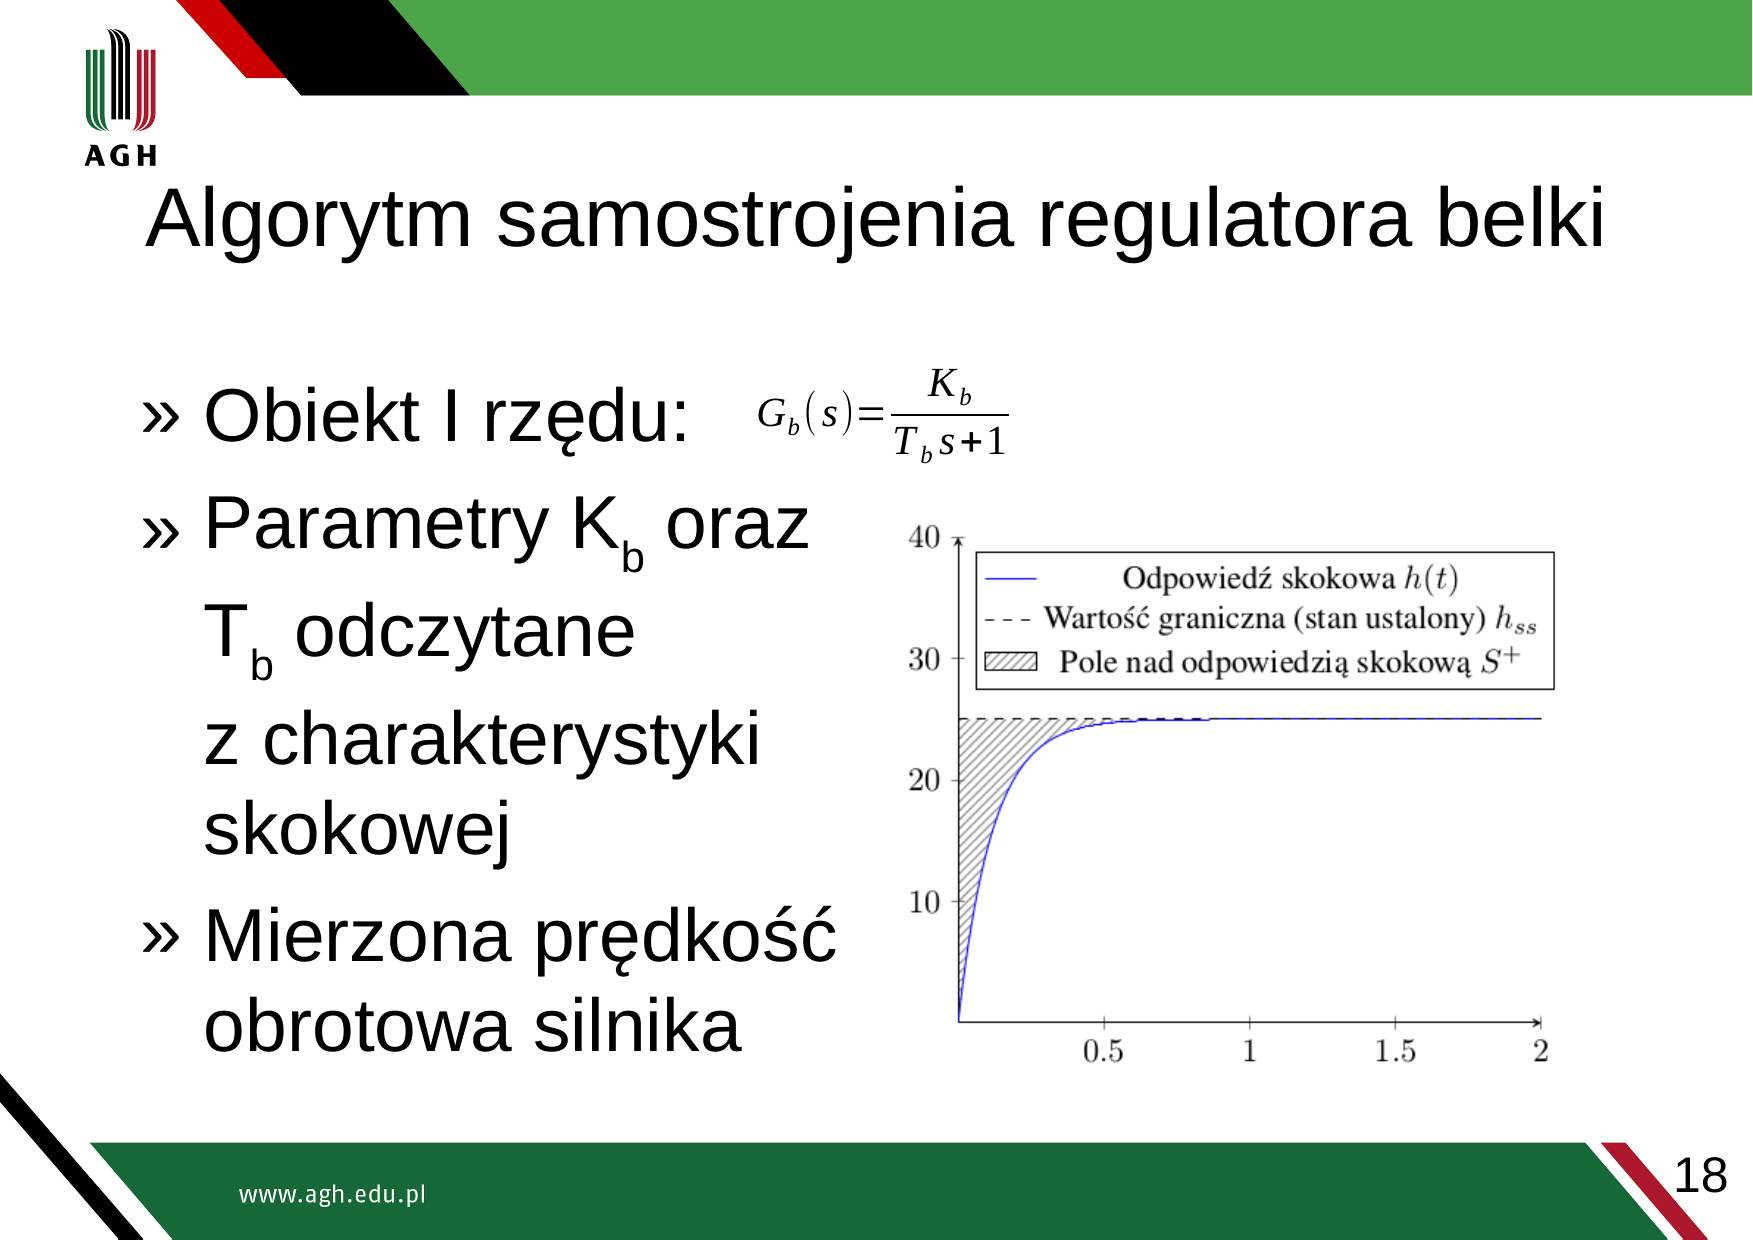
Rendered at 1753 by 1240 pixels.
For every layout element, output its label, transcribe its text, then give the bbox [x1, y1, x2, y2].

chart [750, 358, 1017, 469]
title Algorytm samostrojenia regulatora belki [131, 110, 1622, 317]
list Obiekt I rzędu: Parametry Kb oraz Tb odczytane z charakterystyki skokowej Mierzona prędkość obrotowa silnika [131, 358, 859, 1103]
picture [0, 0, 1753, 1240]
